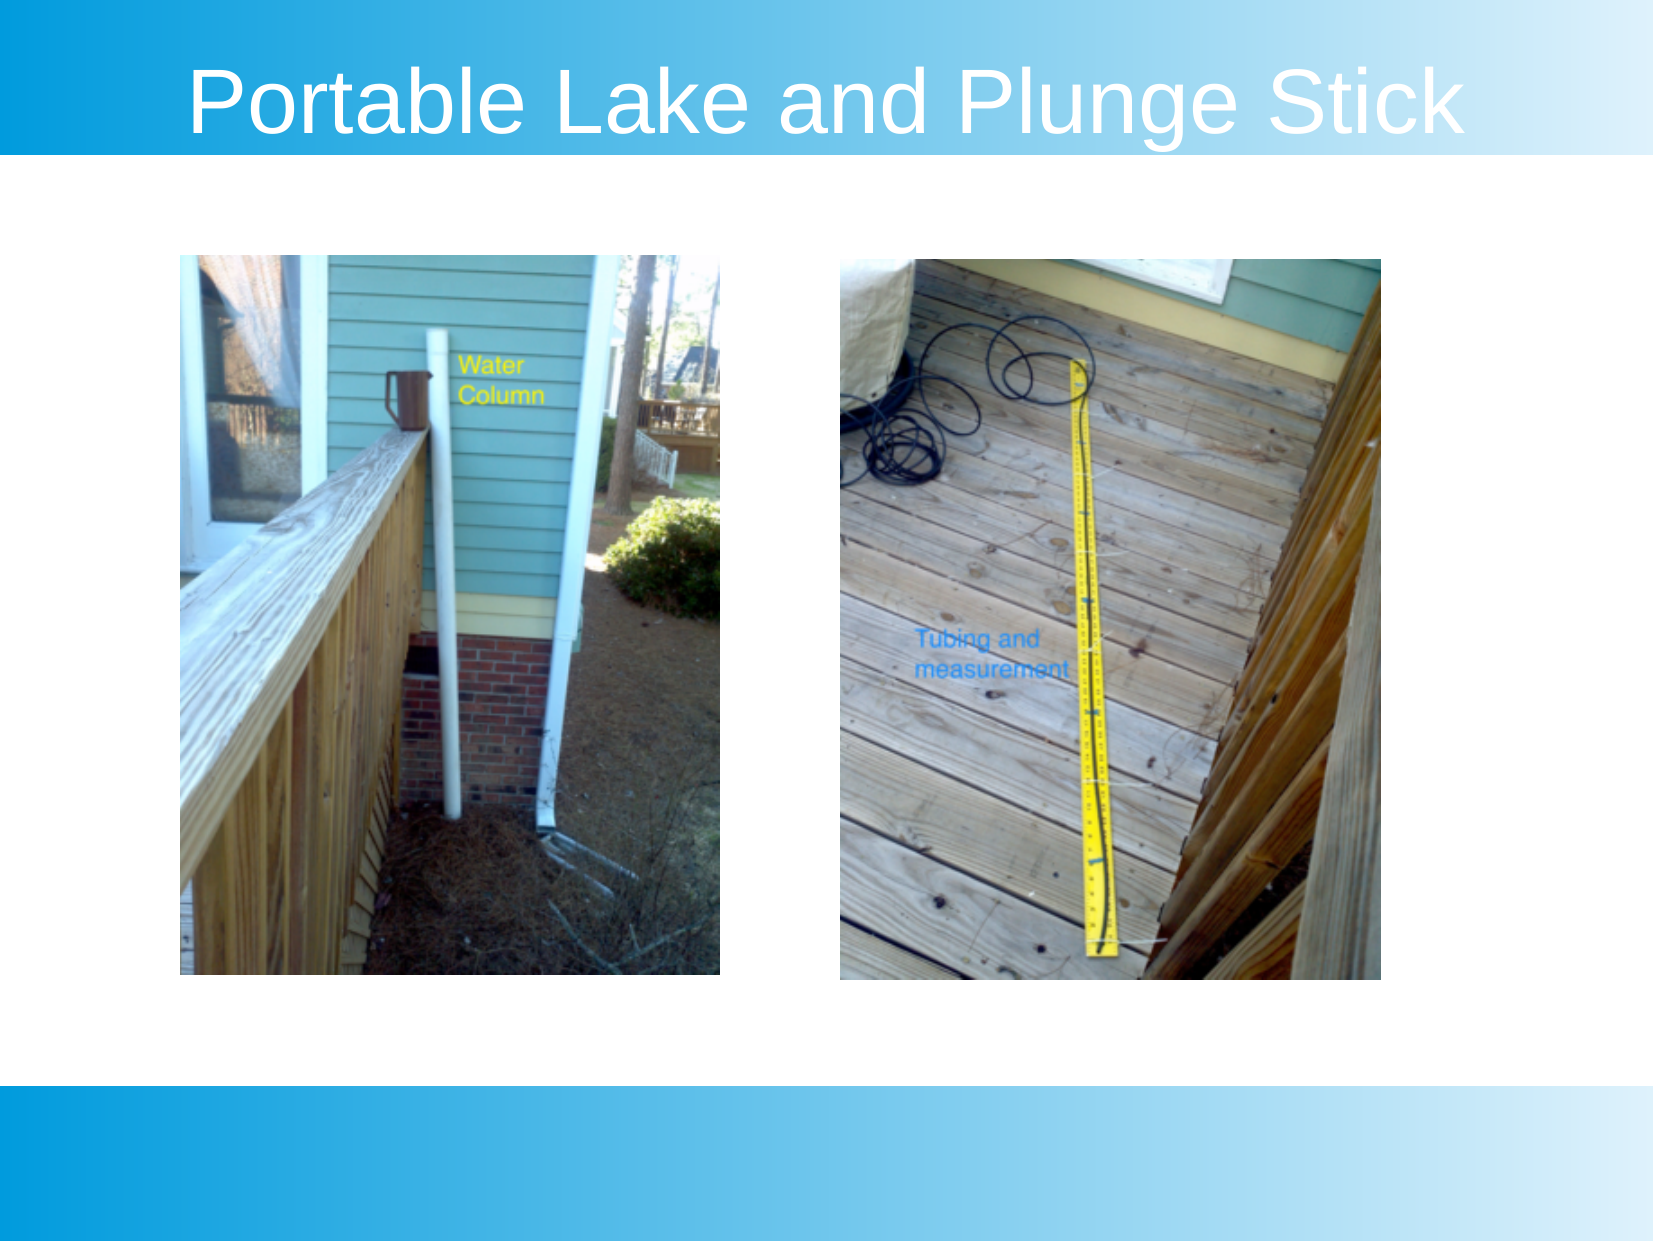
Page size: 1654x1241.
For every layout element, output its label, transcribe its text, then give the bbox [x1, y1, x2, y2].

picture [840, 259, 1381, 981]
title Portable Lake and Plunge Stick [82, 49, 1571, 155]
picture [180, 255, 720, 976]
